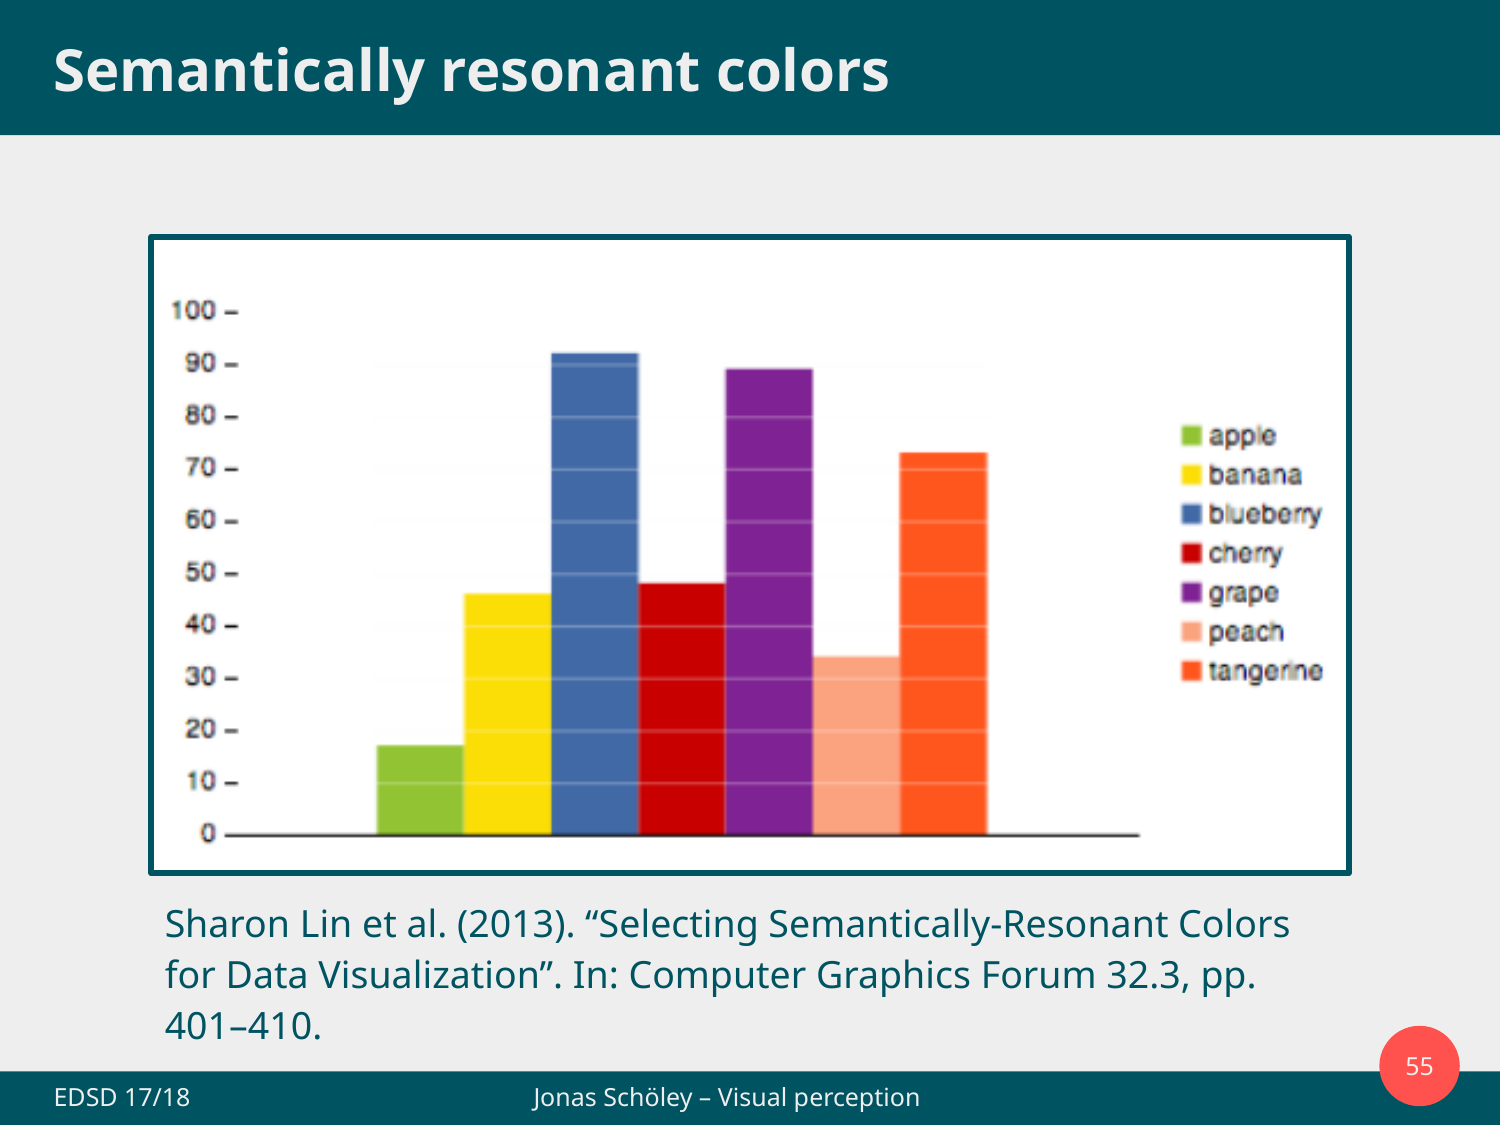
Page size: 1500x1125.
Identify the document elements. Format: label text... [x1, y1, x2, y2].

title Semantically resonant colors [53, 0, 1447, 141]
picture [154, 239, 1346, 871]
text_box Sharon Lin et al. (2013). “Selecting Semantically-Resonant Colors for Data Visualization”. In: Computer Graphics Forum 32.3, pp. 401–410. [150, 890, 1336, 1004]
